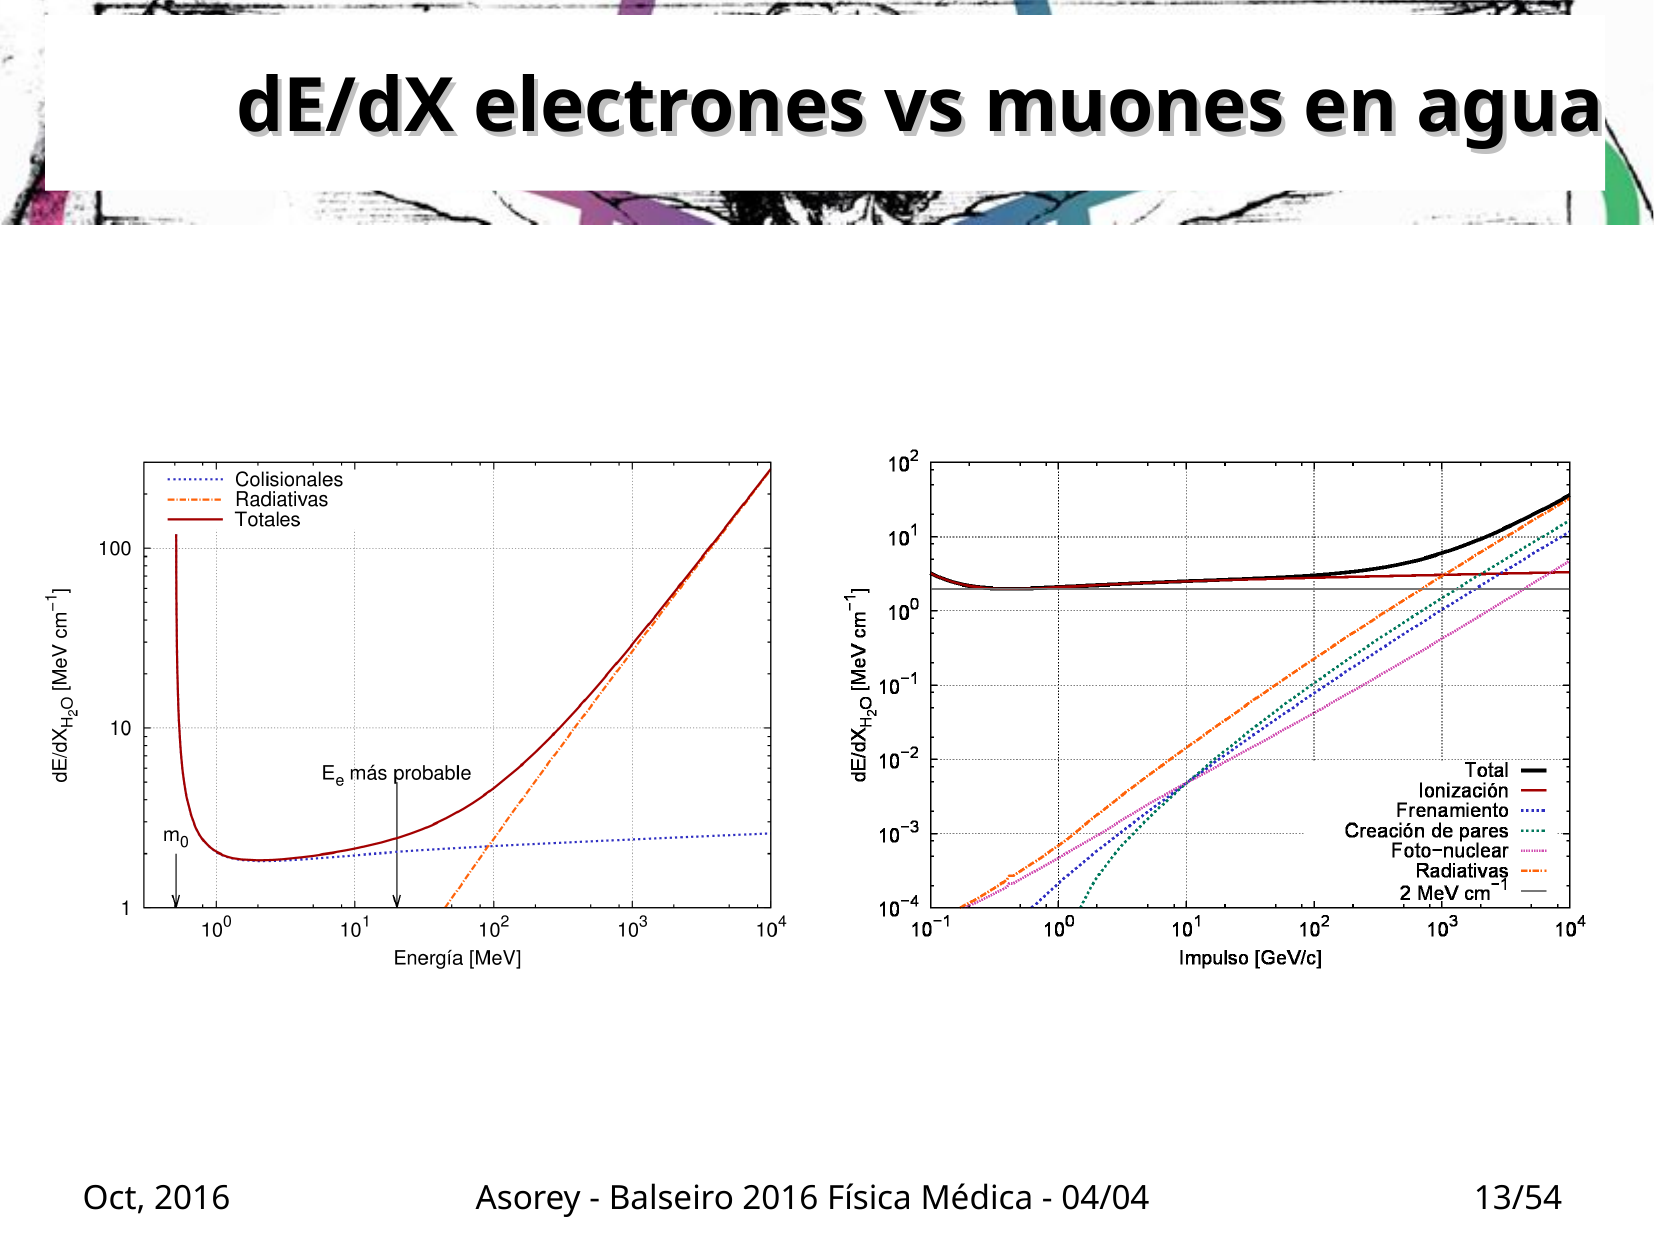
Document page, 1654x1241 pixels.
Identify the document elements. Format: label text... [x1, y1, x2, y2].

picture [844, 438, 1606, 972]
picture [45, 438, 807, 972]
title dE/dX electrones vs muones en agua [45, 15, 1606, 191]
picture [0, 0, 1654, 225]
